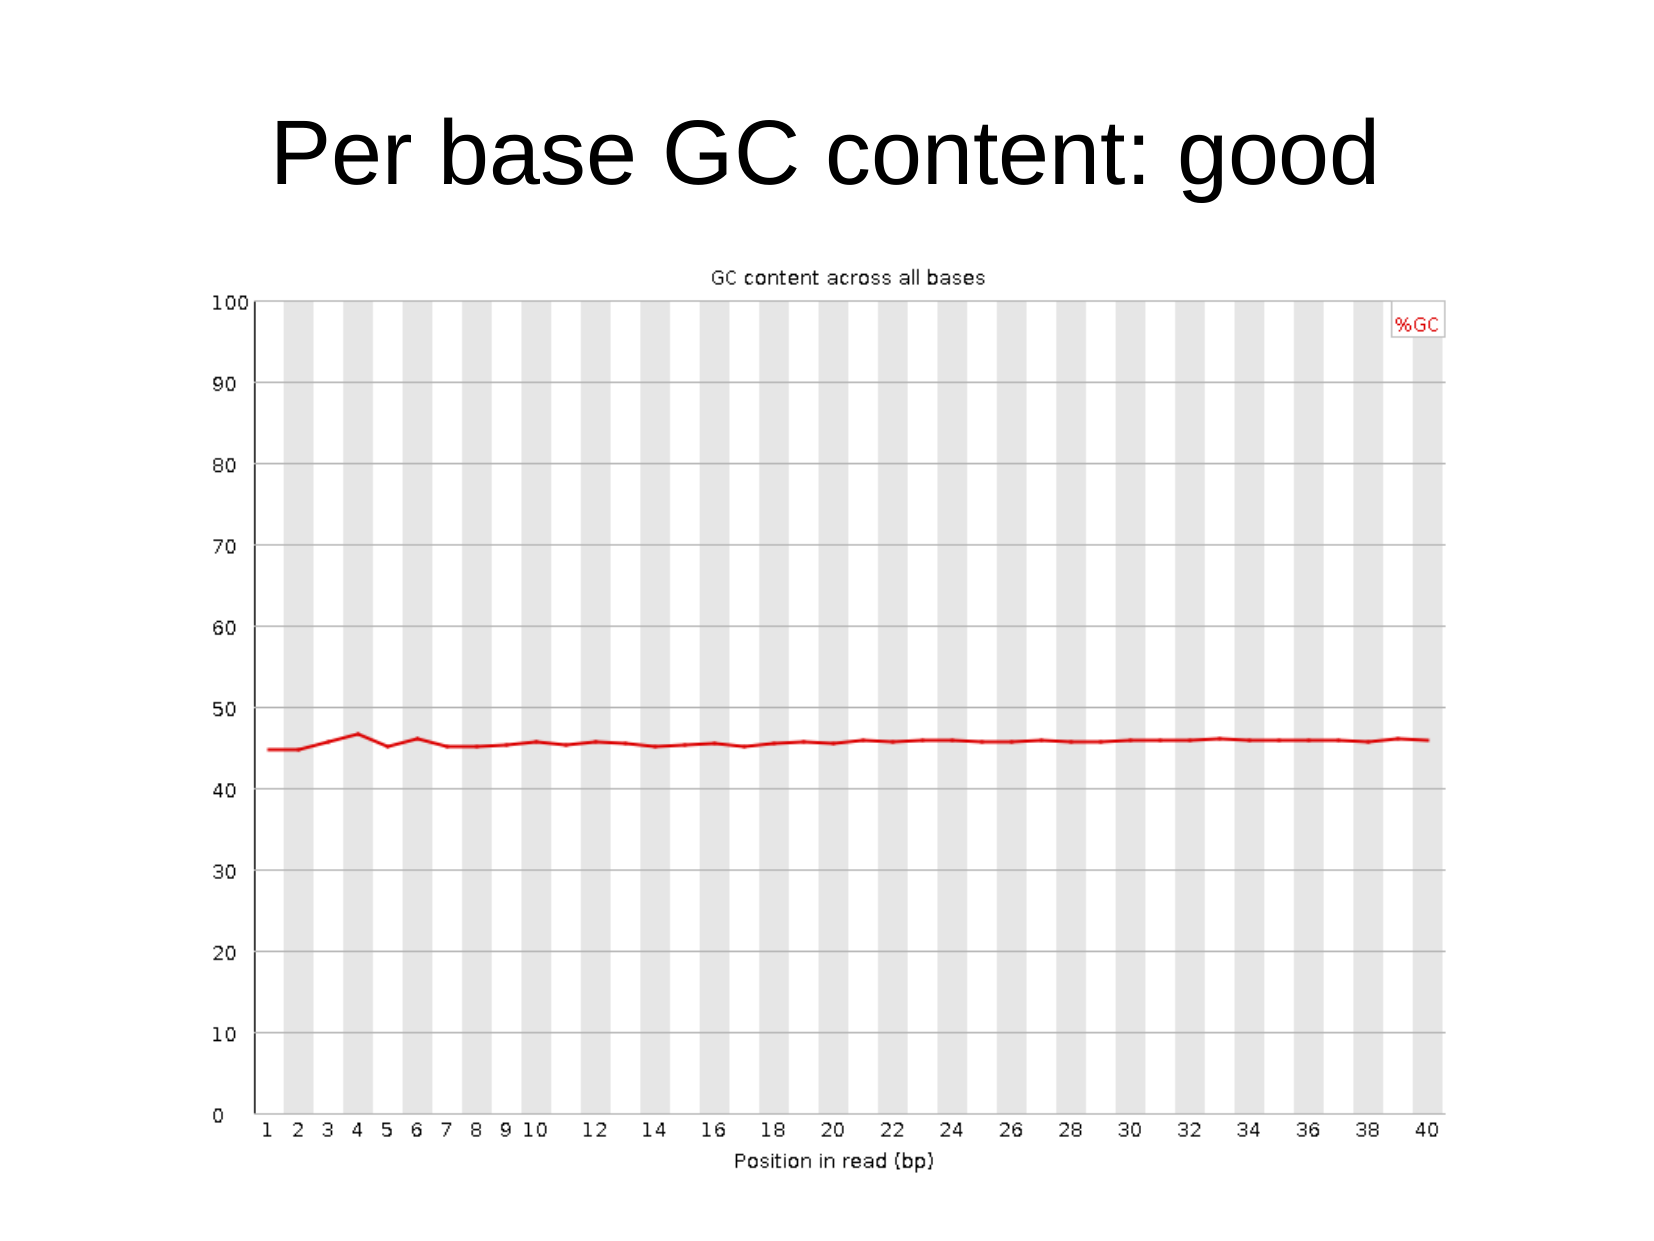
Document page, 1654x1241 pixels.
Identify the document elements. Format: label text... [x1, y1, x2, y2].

title Per base GC content: good [82, 49, 1571, 257]
picture [209, 238, 1460, 1176]
